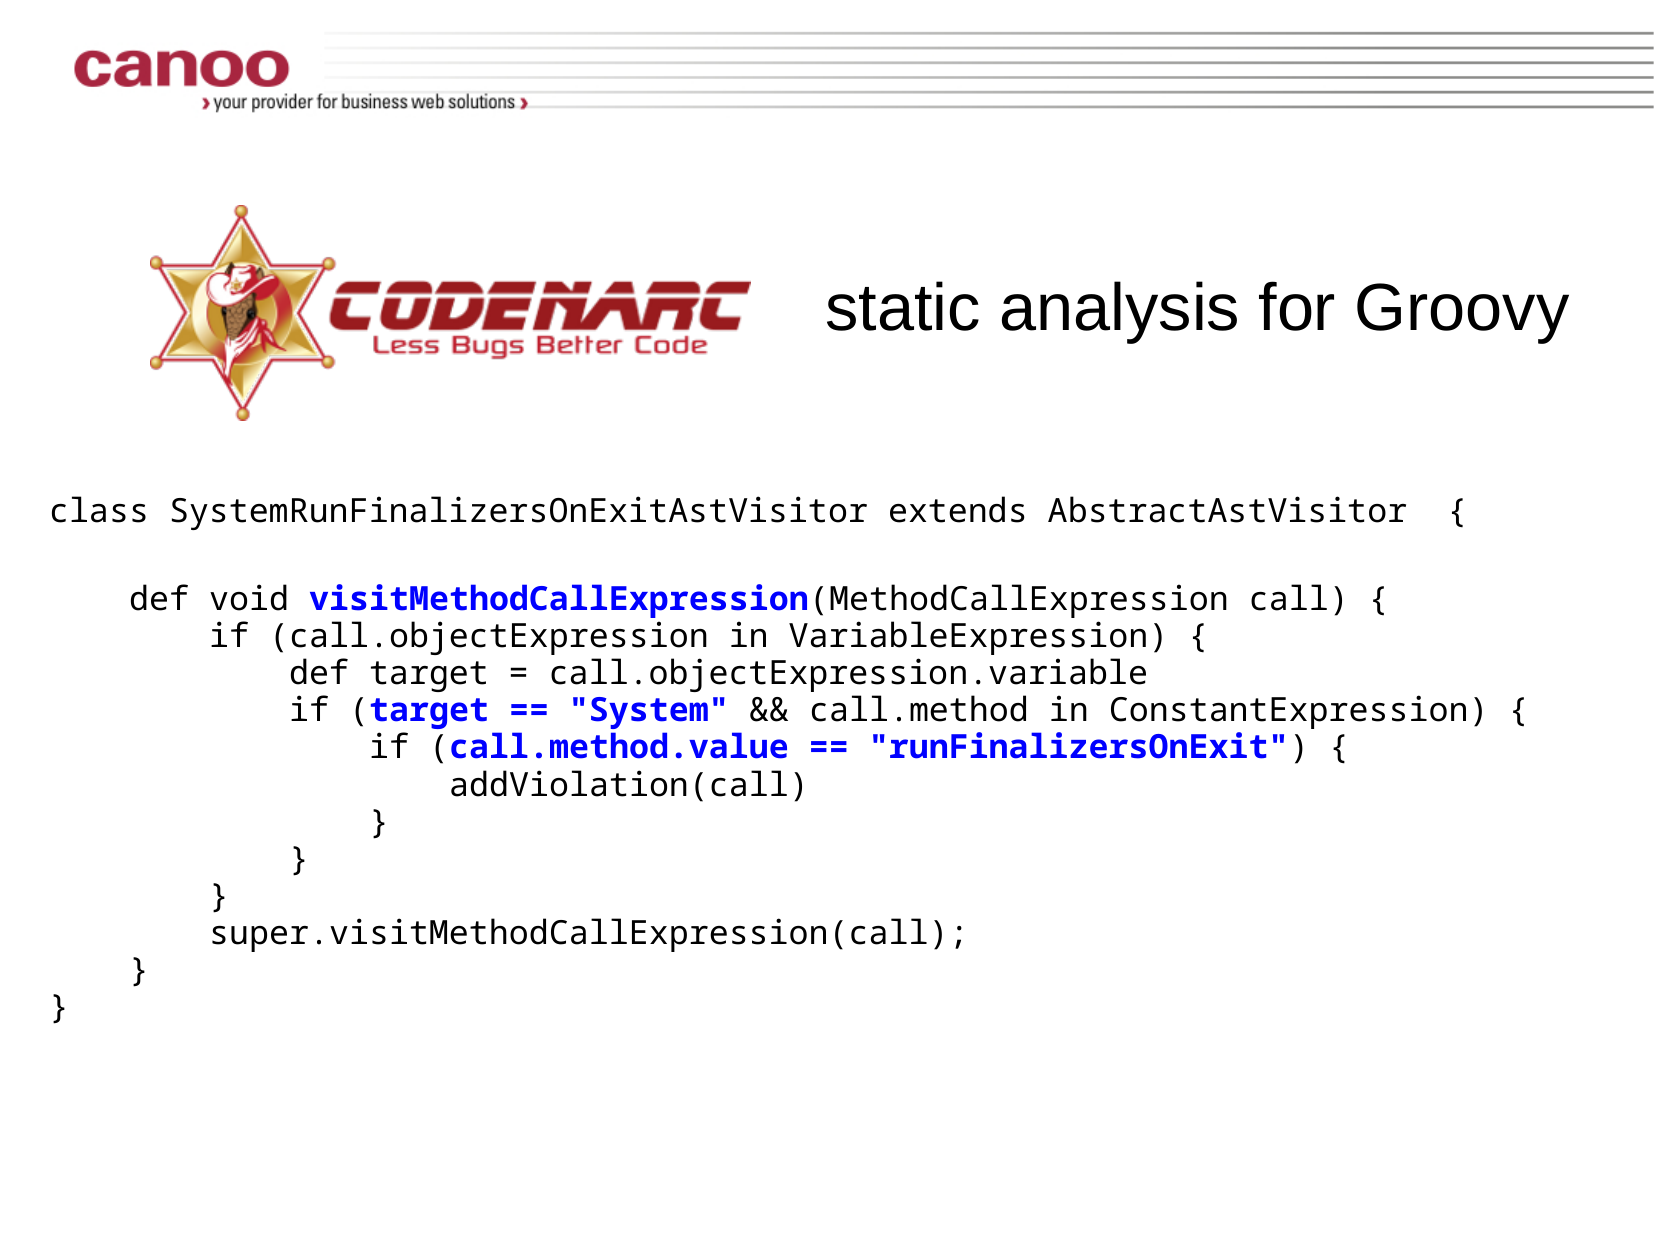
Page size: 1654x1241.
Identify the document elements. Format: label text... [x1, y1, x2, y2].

text_box class SystemRunFinalizersOnExitAstVisitor extends AbstractAstVisitor { def void visitMethodCallExpression(MethodCallExpression call) { if (call.objectExpression in VariableExpression) { def target = call.objectExpression.variable if (target == "System" && call.method in ConstantExpression) { if (call.method.value == "runFinalizersOnExit") { addViolation(call) } } } super.visitMethodCallExpression(call); } } [34, 485, 1620, 1123]
picture [150, 205, 751, 421]
picture [0, 0, 1654, 166]
list static analysis for Groovy [82, 270, 1571, 485]
